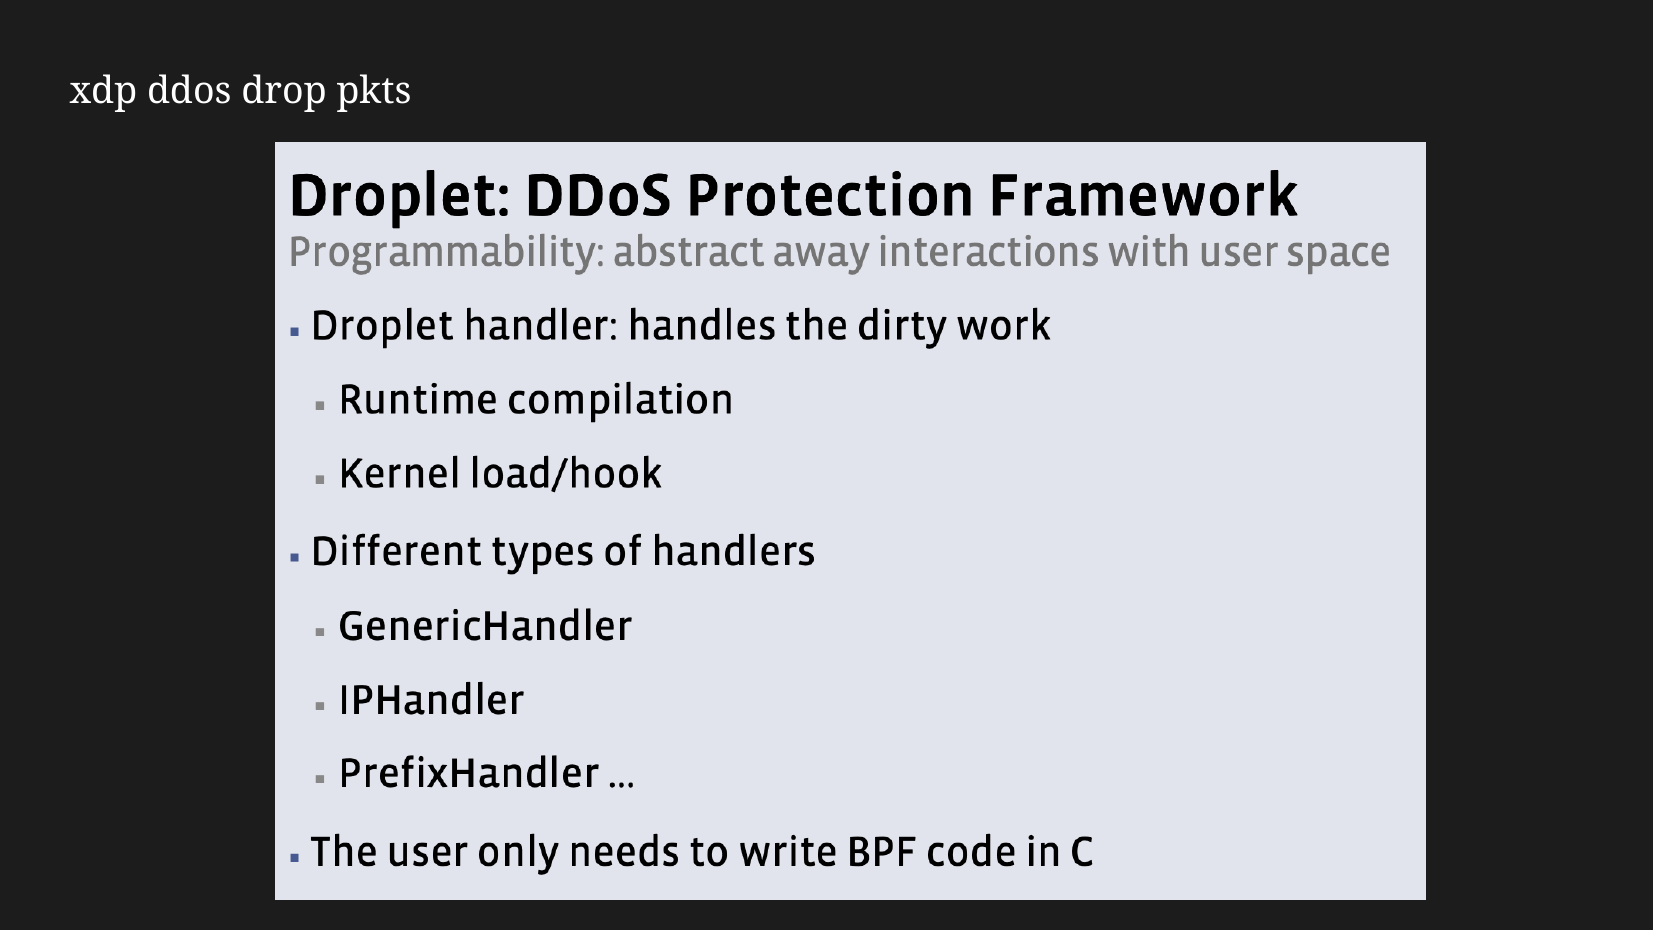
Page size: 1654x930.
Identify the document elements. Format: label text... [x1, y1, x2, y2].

picture [275, 142, 1426, 901]
text_box xdp ddos drop pkts [54, 56, 451, 113]
